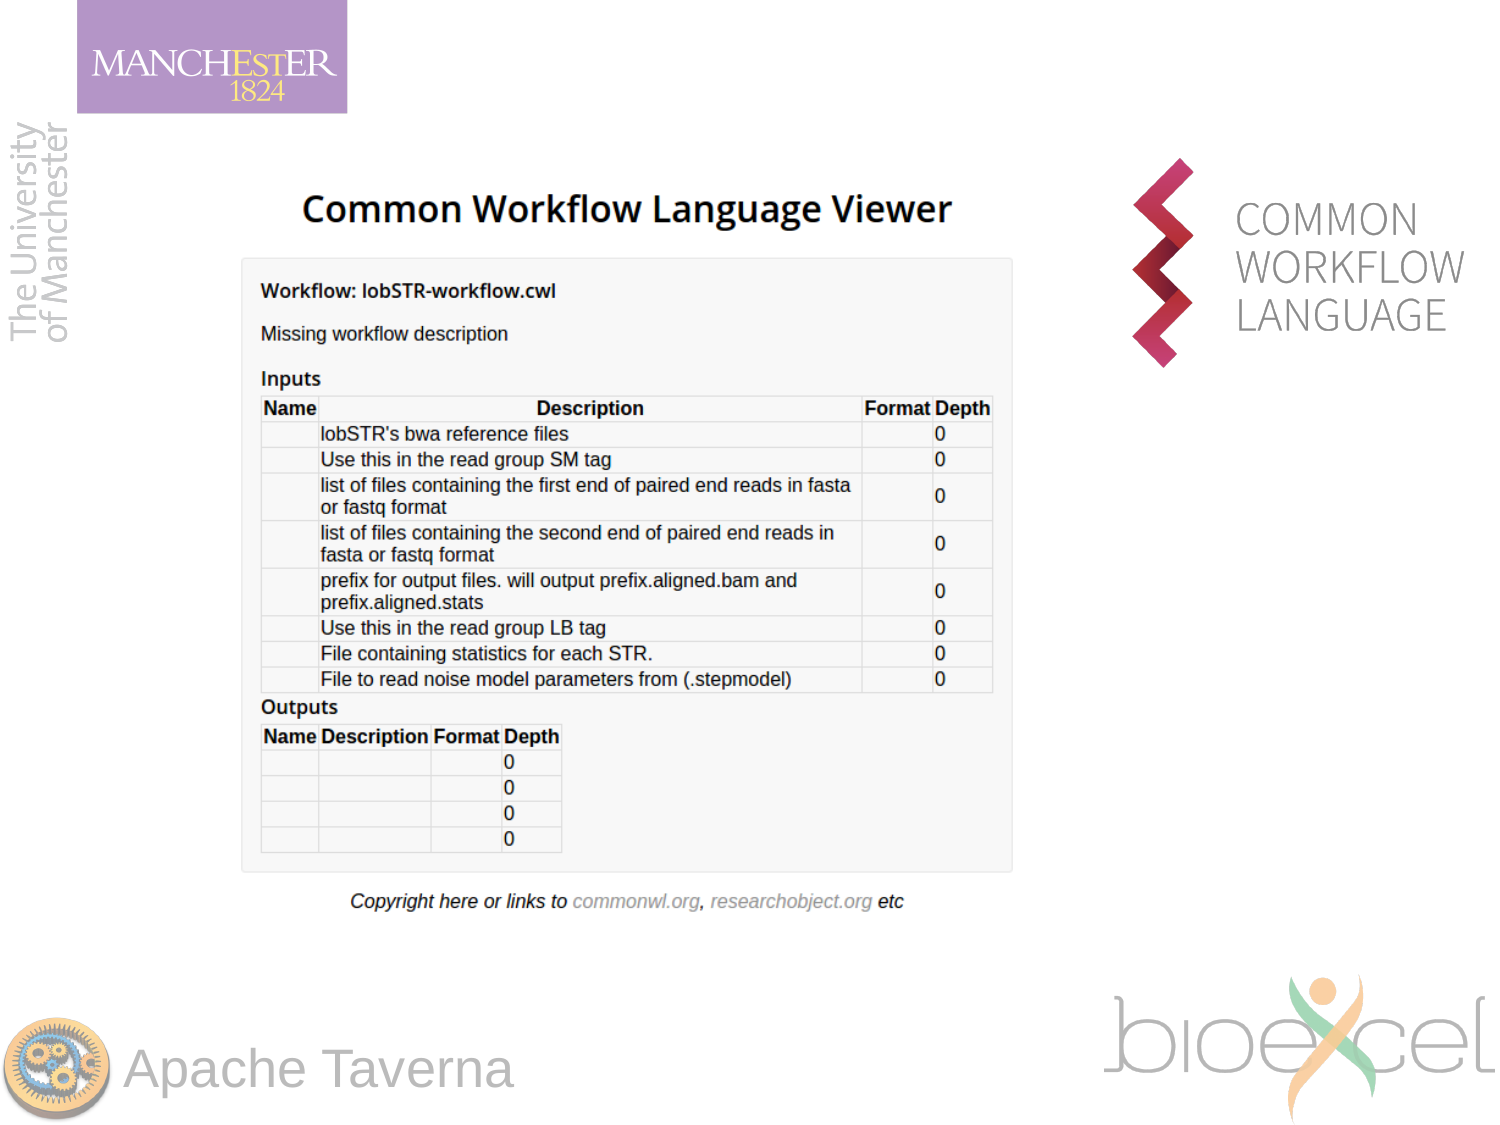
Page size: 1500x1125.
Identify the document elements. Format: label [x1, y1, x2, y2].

picture [212, 94, 1500, 925]
